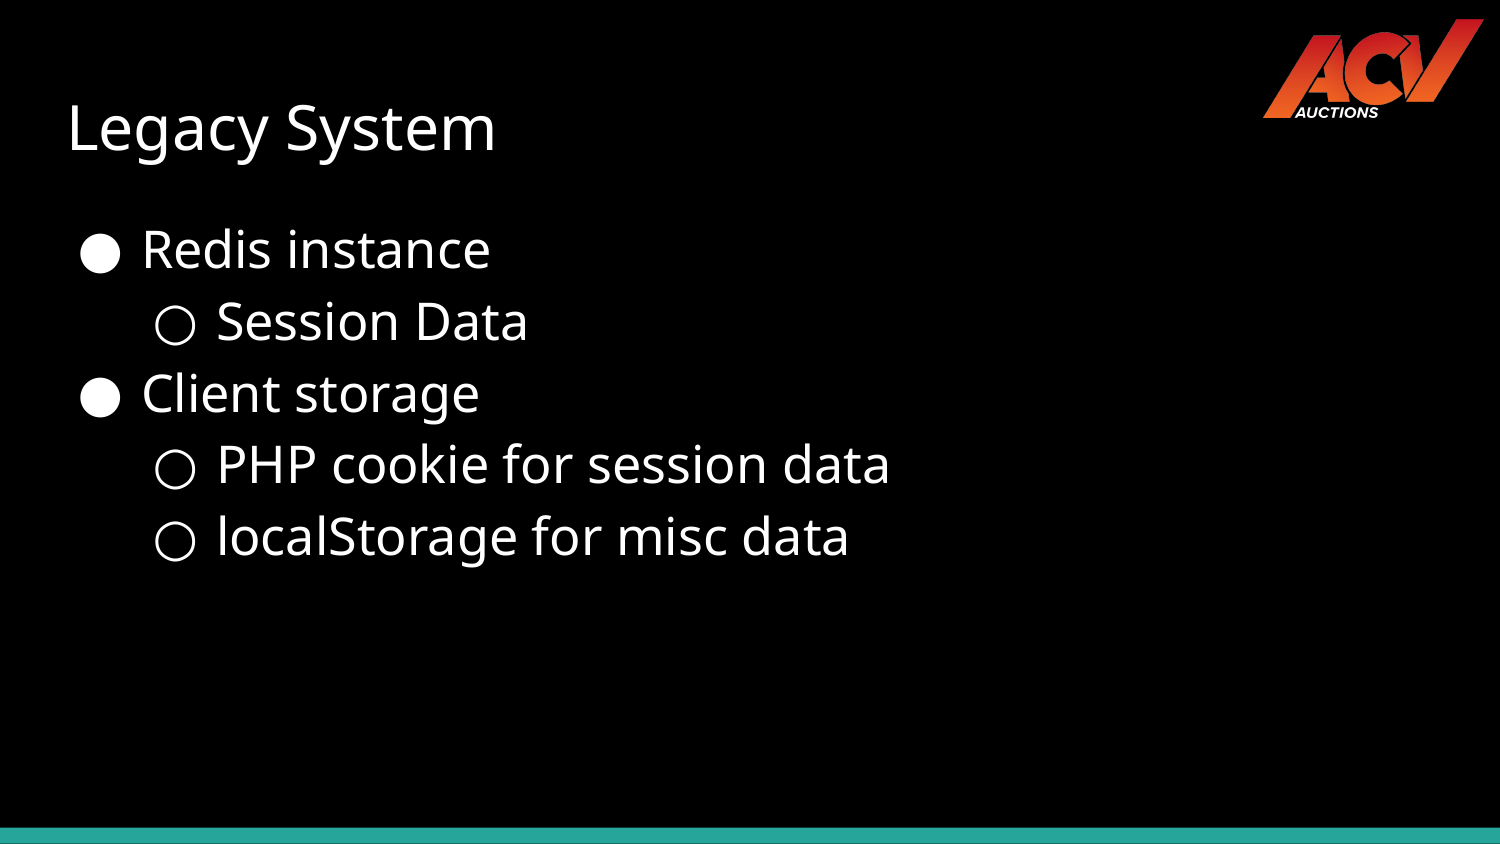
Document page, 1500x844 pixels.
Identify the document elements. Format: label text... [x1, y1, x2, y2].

picture [1262, 19, 1484, 118]
title Legacy System [51, 72, 1449, 174]
list Redis instance Session Data Client storage PHP cookie for session data localStorage for misc data [51, 192, 1423, 815]
